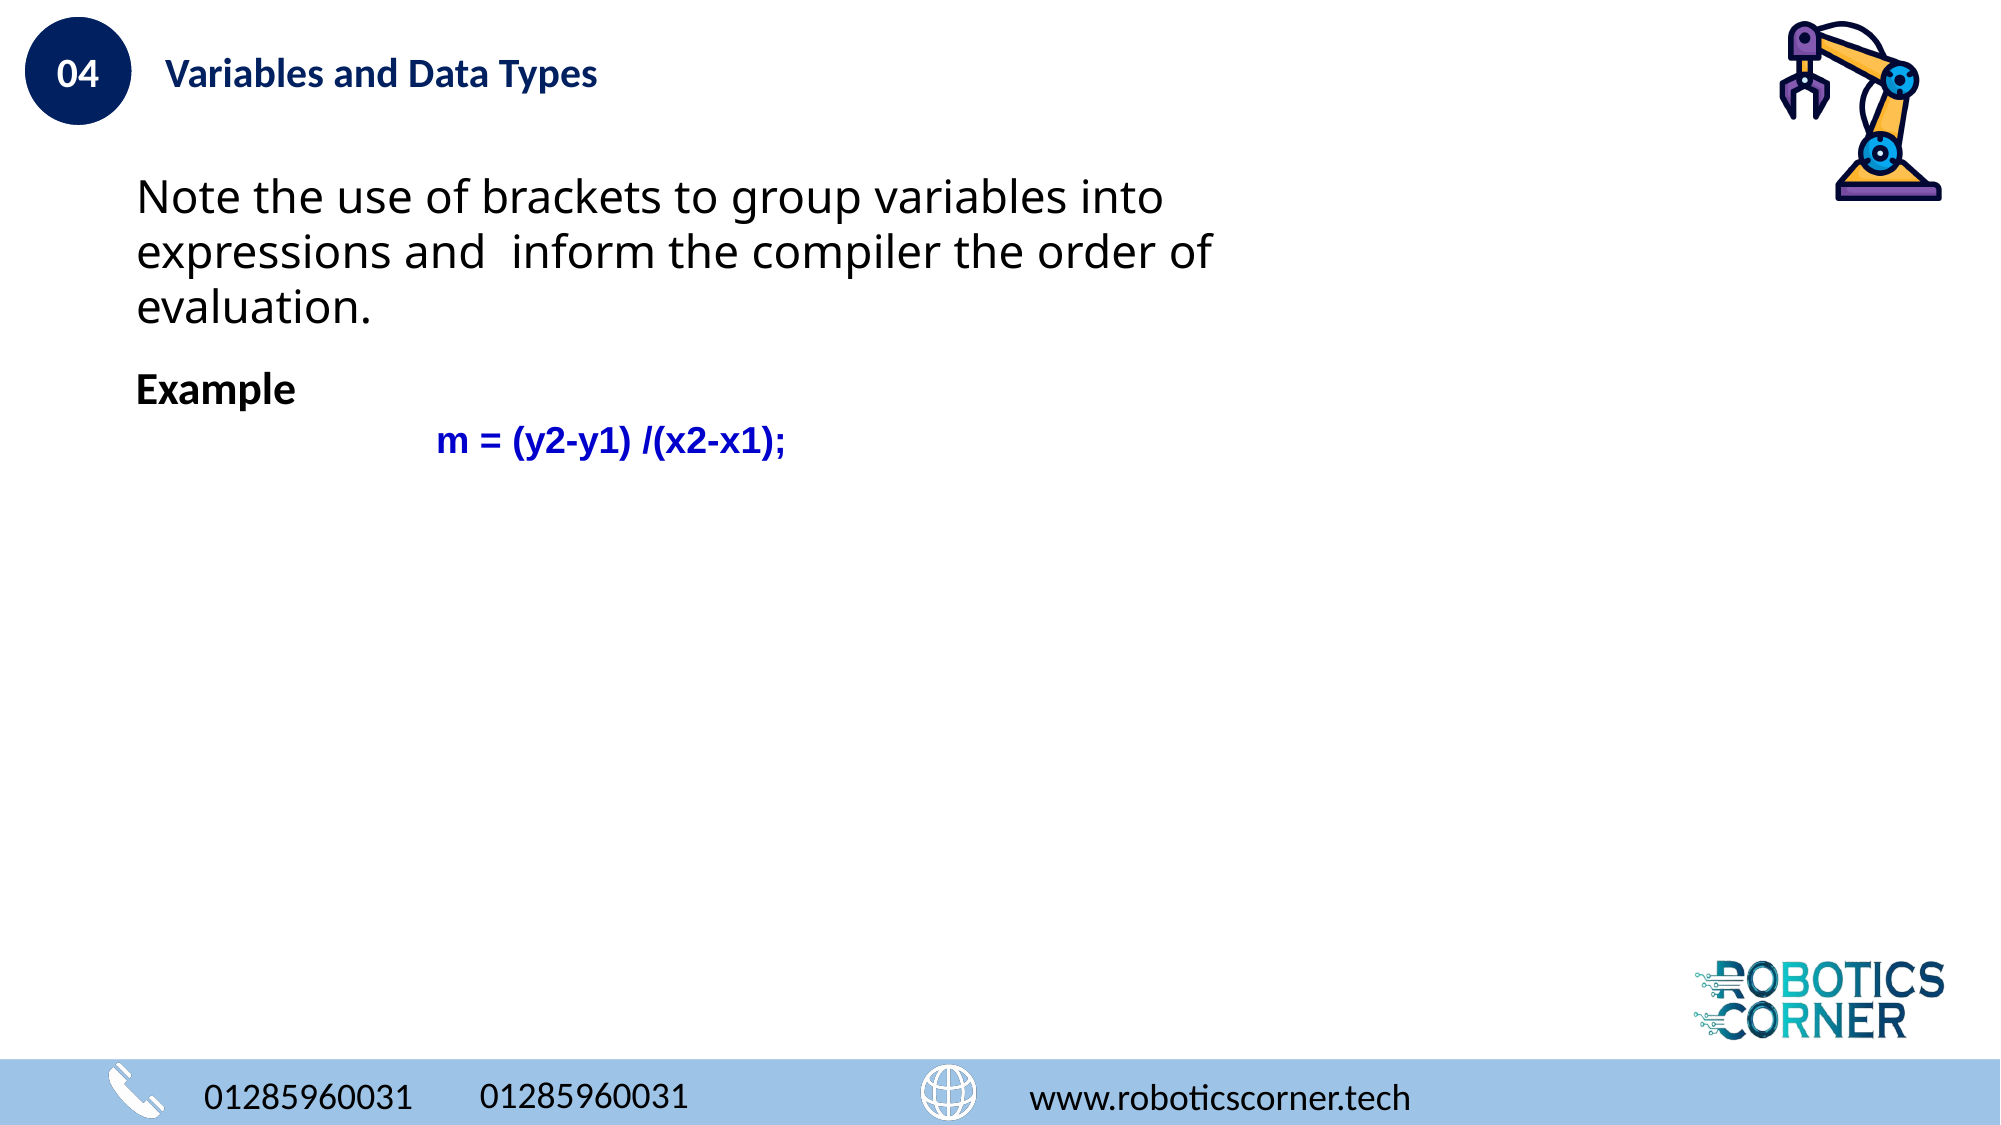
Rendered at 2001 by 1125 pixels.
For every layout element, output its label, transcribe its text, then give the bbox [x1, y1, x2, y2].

text_box 04 [22, 14, 134, 128]
text_box [0, 1059, 915, 1125]
text_box Example m = (y2-y1) /(x2-x1); [133, 356, 791, 462]
text_box www.roboticscorner.tech [1014, 1065, 1531, 1125]
text_box 01285960031 [189, 1064, 495, 1125]
text_box [981, 1059, 2000, 1125]
picture [915, 1059, 981, 1125]
picture [1771, 21, 1950, 201]
text_box 01285960031 [465, 1063, 811, 1124]
picture [1680, 859, 1953, 1059]
title Note the use of brackets to group variables into expressions and inform the compiler the order of evaluation. [133, 153, 1356, 345]
text_box Variables and Data Types [150, 38, 697, 103]
picture [103, 1057, 170, 1124]
